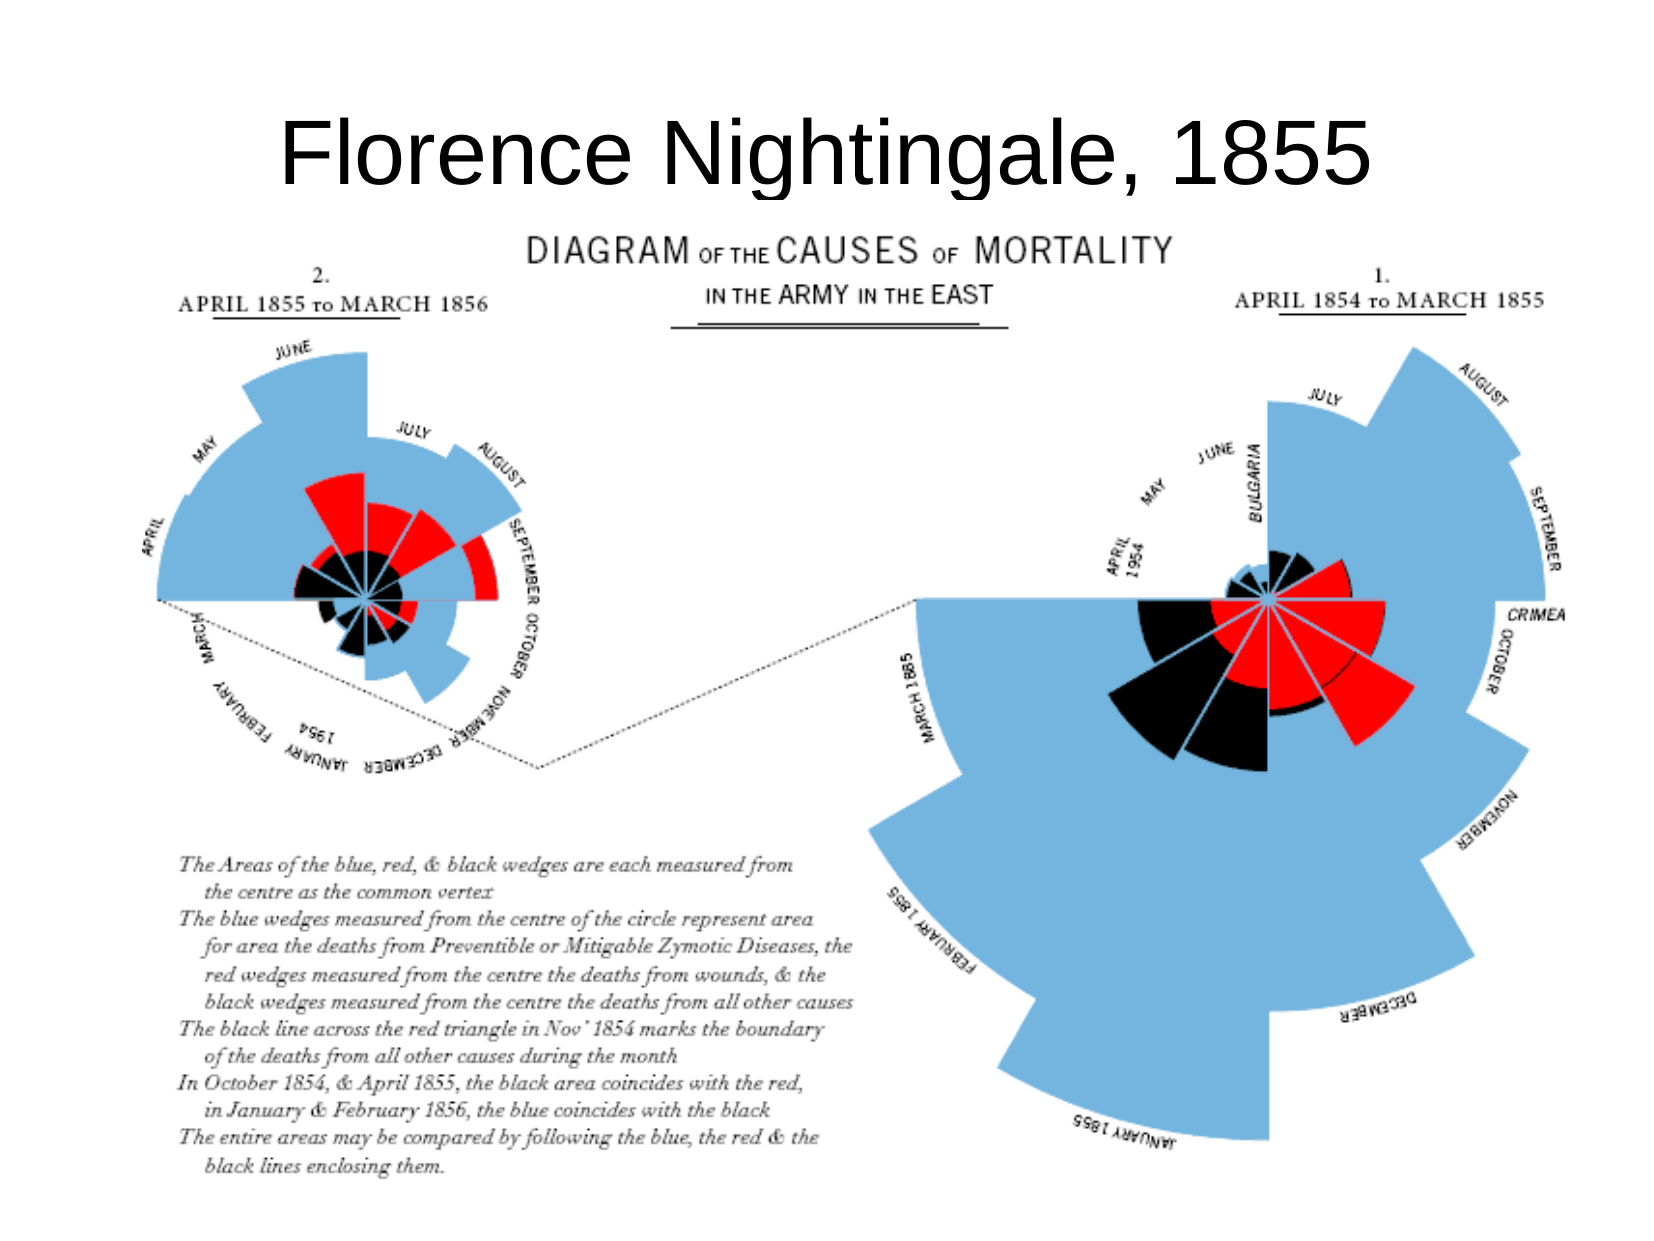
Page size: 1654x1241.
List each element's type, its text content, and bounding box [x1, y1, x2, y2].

picture [142, 200, 1571, 1186]
title Florence Nightingale, 1855 [82, 49, 1571, 257]
